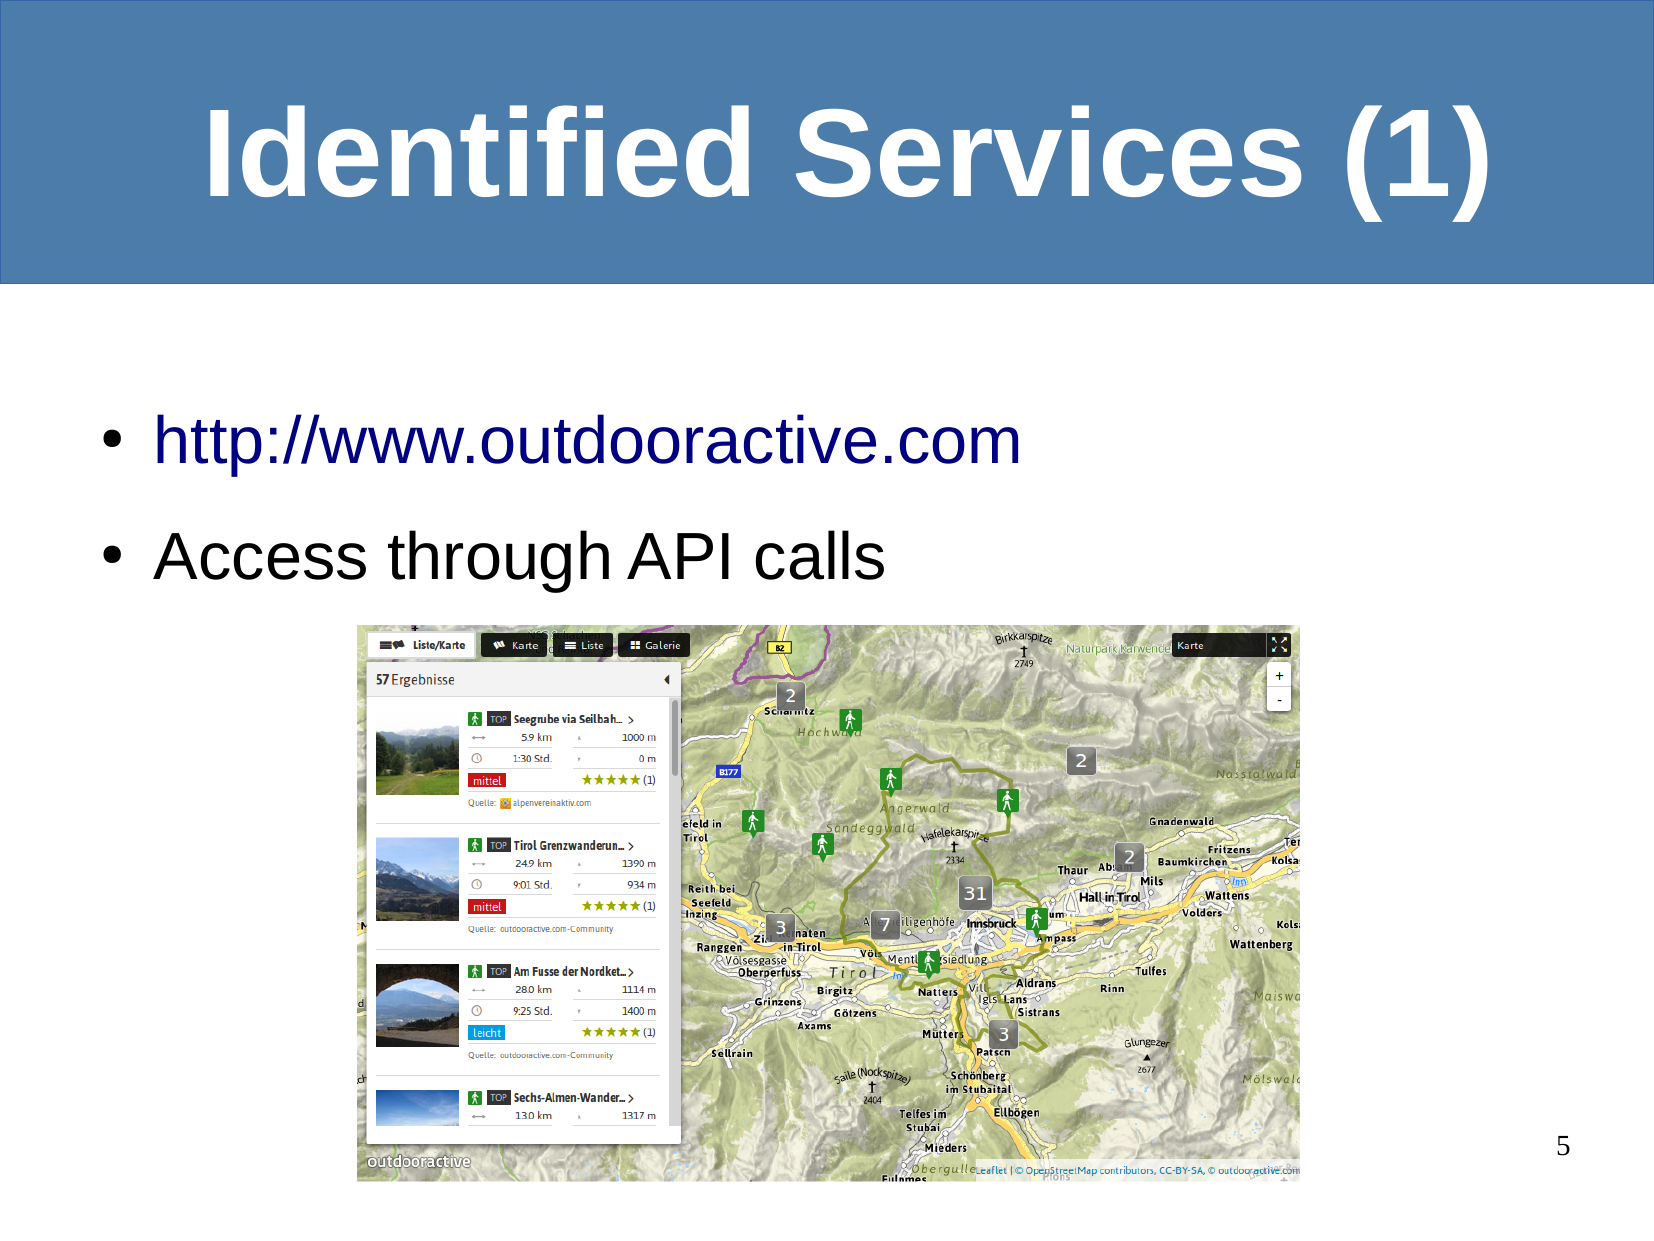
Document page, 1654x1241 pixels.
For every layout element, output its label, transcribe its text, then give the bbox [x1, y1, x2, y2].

text_box [0, 0, 1654, 284]
picture [354, 1123, 1300, 1182]
list http://www.outdooractive.com Access through API calls [82, 402, 1571, 1123]
title Identified Services (1) [82, 49, 1571, 257]
